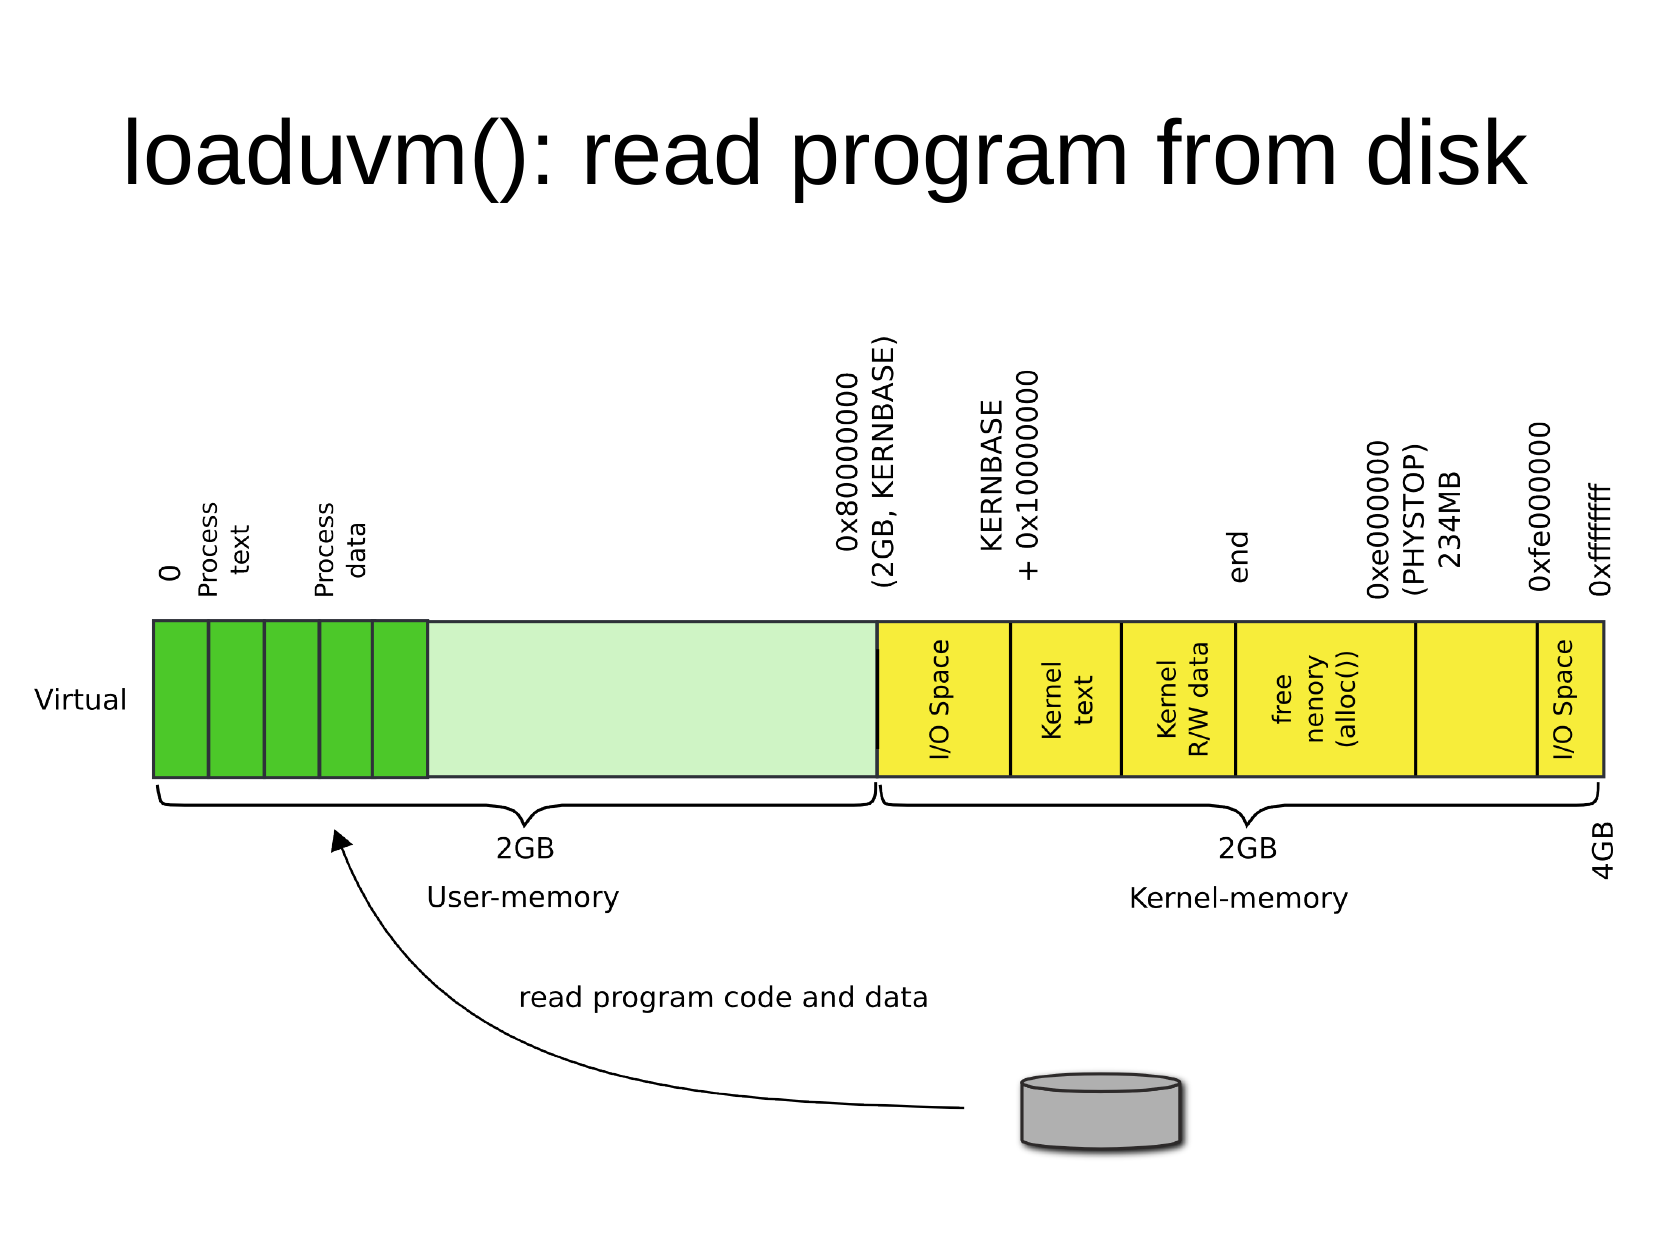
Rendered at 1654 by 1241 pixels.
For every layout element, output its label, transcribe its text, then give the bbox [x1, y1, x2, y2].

title loaduvm(): read program from disk [82, 49, 1571, 257]
picture [34, 337, 1613, 1163]
